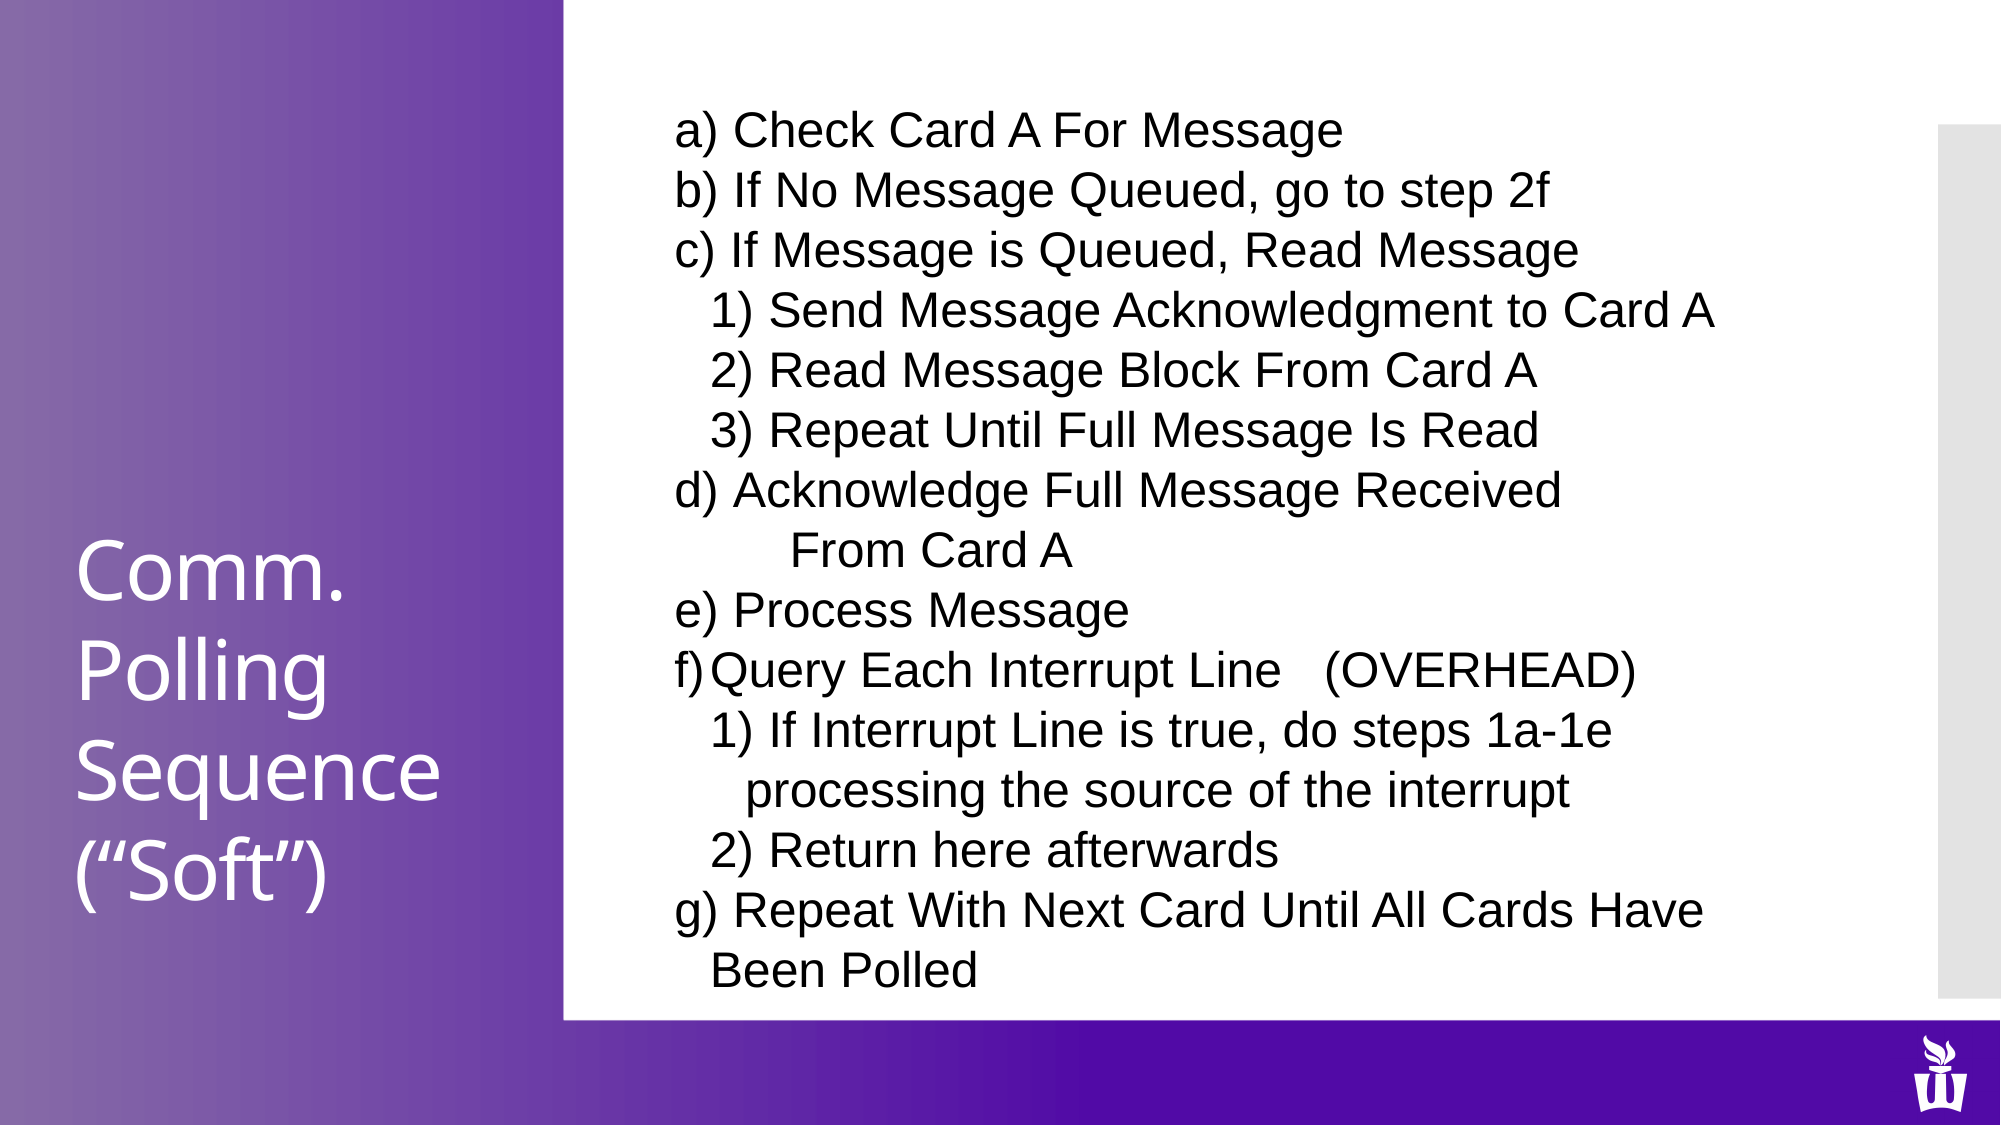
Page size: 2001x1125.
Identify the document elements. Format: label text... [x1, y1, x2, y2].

text_box Check Card A For Message If No Message Queued, go to step 2f If Message is Queued, Read Message Send Message Acknowledgment to Card A Read Message Block From Card A Repeat Until Full Message Is Read Acknowledge Full Message Received From Card A Process Message Query Each Interrupt Line (OVERHEAD) If Interrupt Line is true, do steps 1a-1e processing the source of the interrupt Return here afterwards Repeat With Next Card Until All Cards Have Been Polled [624, 29, 1843, 991]
text_box Comm. Polling Sequence (“Soft”) [60, 510, 624, 638]
picture [0, 0, 2000, 1125]
